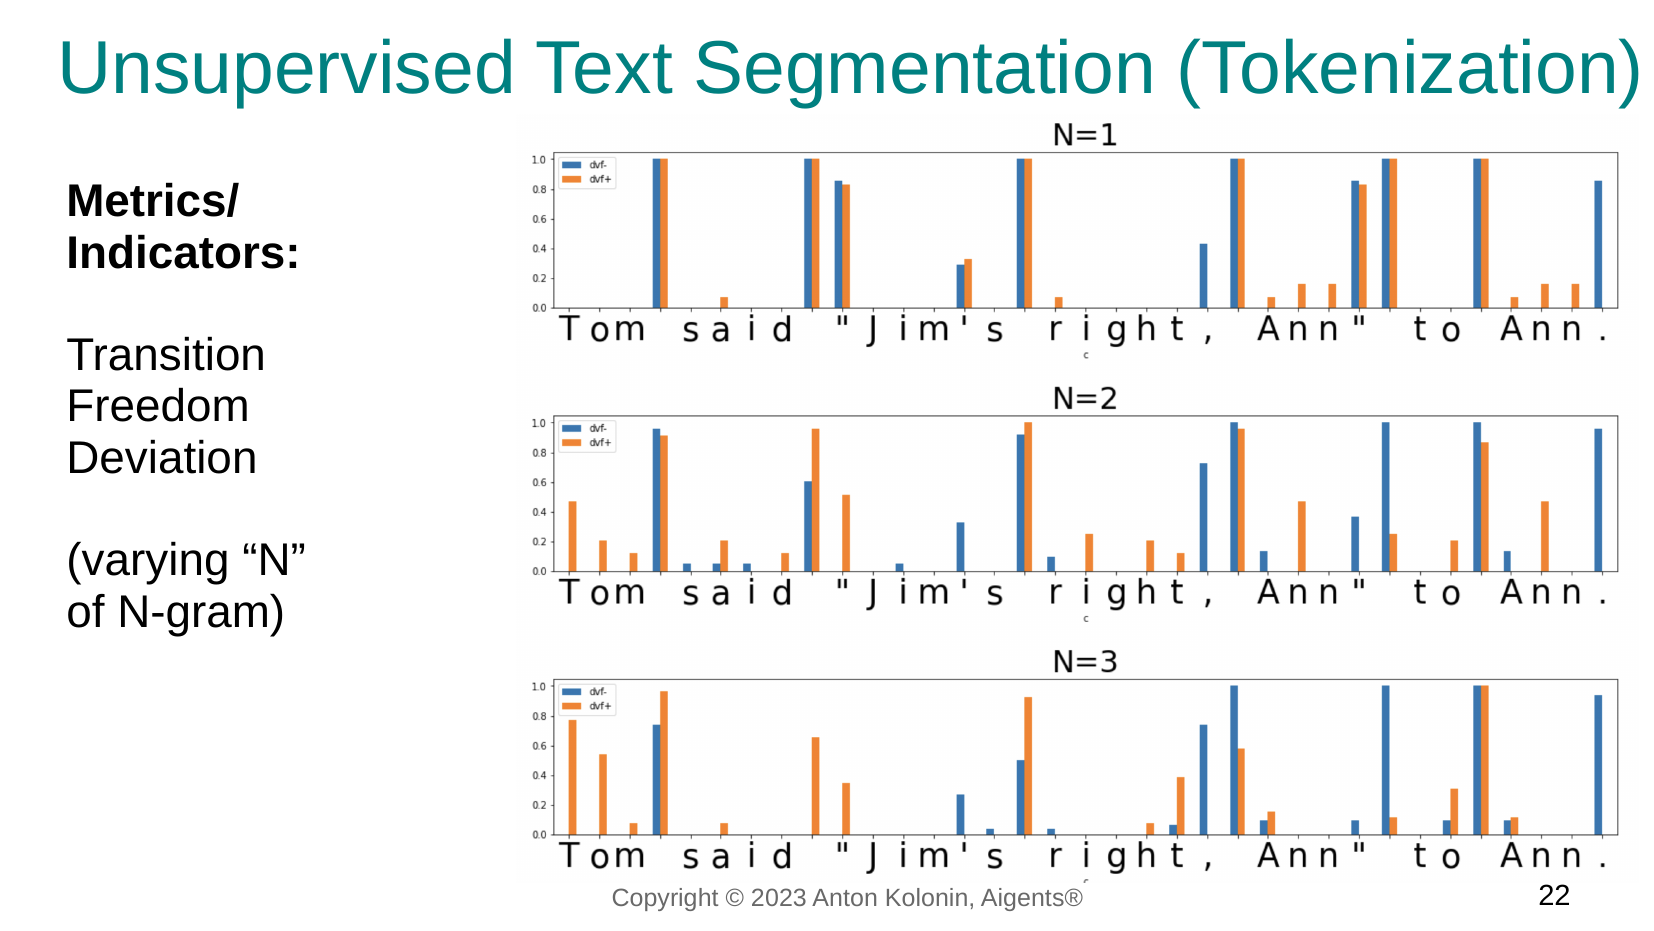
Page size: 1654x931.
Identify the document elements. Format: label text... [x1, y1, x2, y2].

text_box Metrics/ Indicators: Transition Freedom Deviation (varying “N” of N-gram) [51, 168, 337, 645]
picture [516, 114, 1639, 883]
text_box Unsupervised Text Segmentation (Tokenization) [0, 0, 1653, 135]
